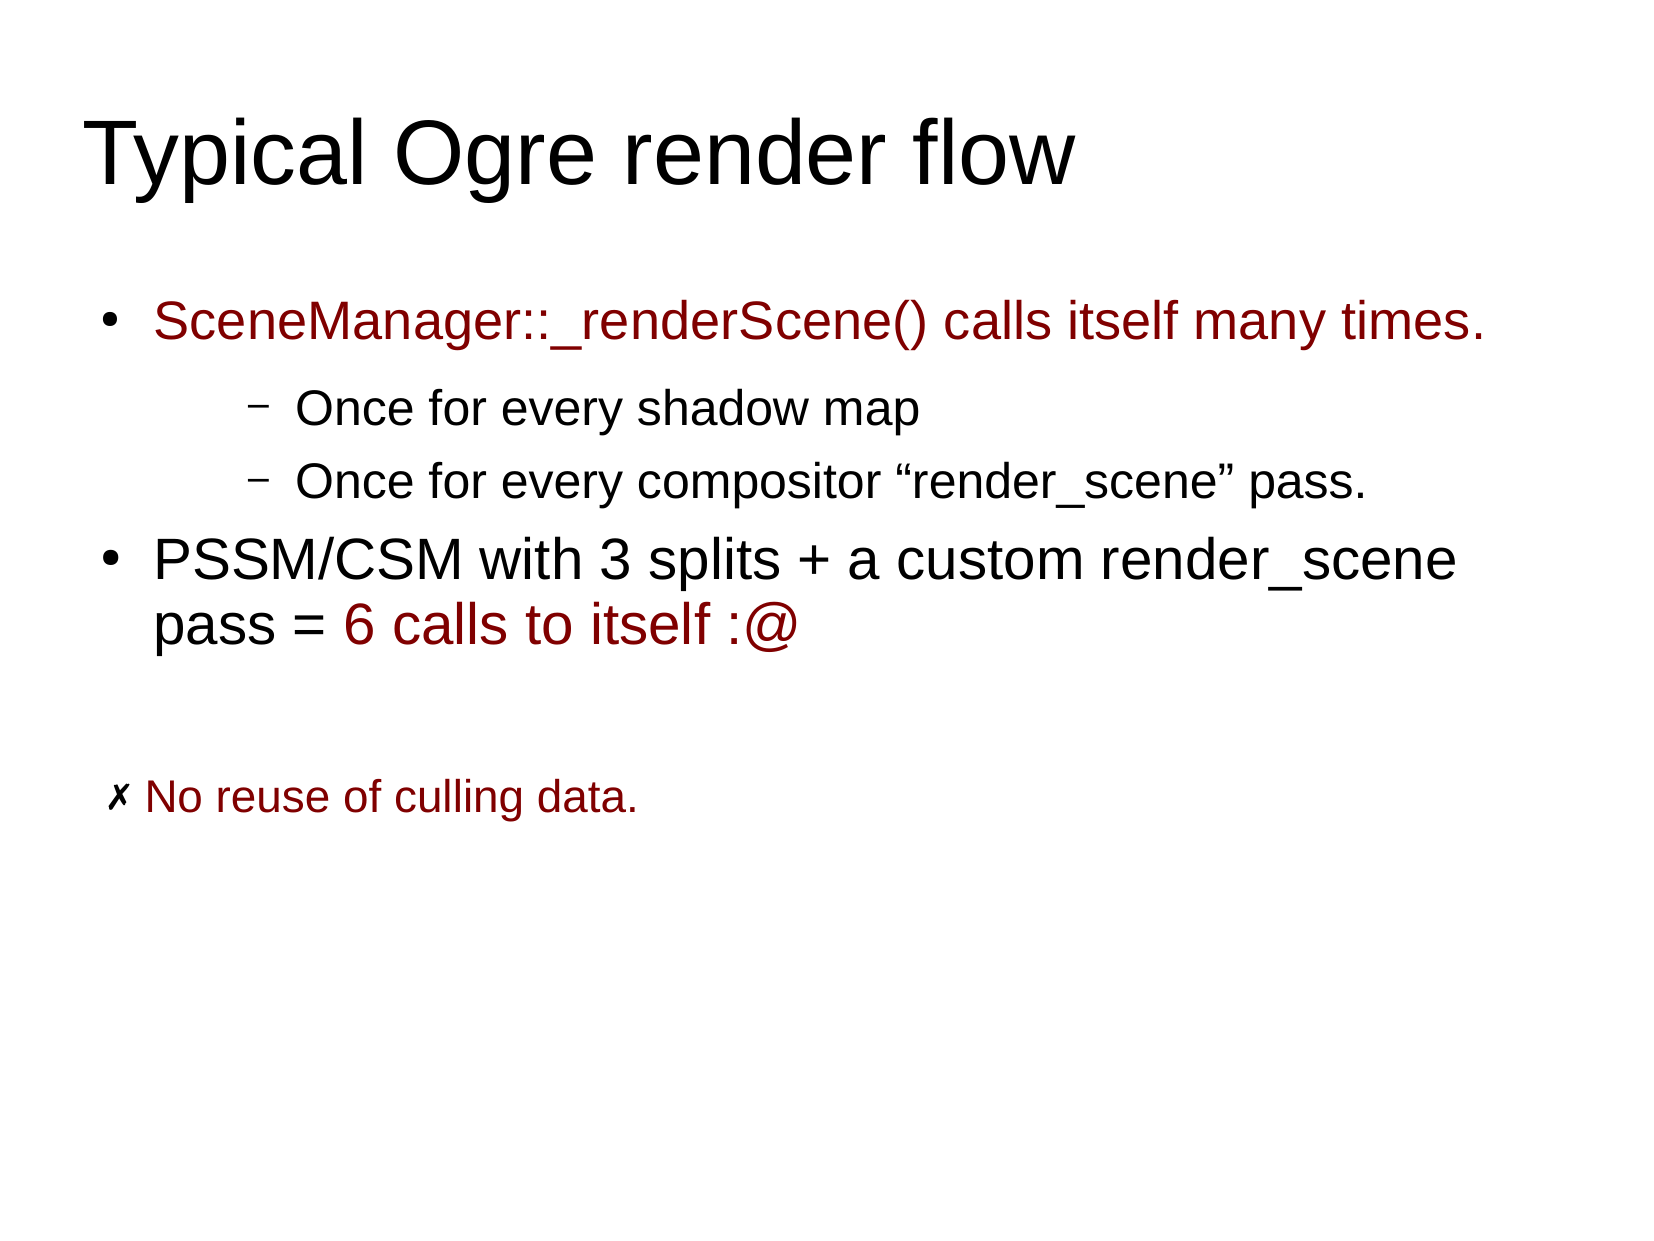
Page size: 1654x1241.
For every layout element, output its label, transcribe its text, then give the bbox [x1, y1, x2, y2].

text_box No reuse of culling data. [59, 738, 1506, 805]
title Typical Ogre render flow [82, 49, 1571, 257]
list SceneManager::_renderScene() calls itself many times. Once for every shadow map Once for every compositor “render_scene” pass. PSSM/CSM with 3 splits + a custom render_scene pass = 6 calls to itself :@ [82, 290, 1571, 975]
